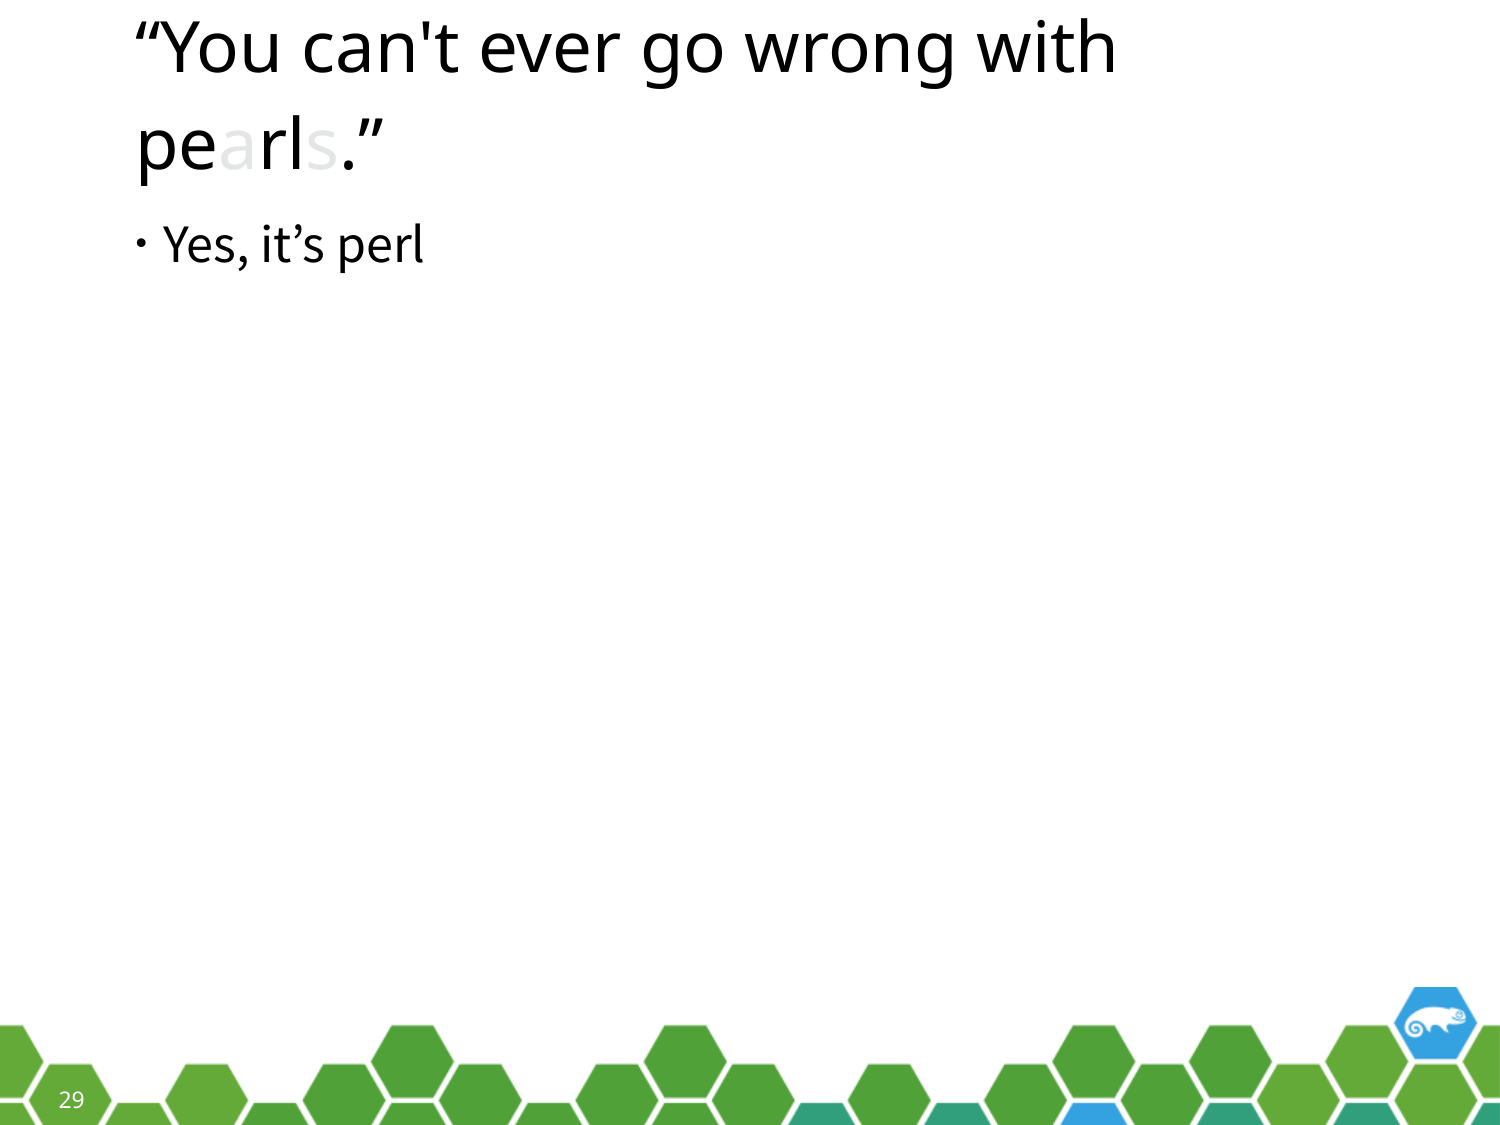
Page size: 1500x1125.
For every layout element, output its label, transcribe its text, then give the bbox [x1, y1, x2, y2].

list Yes, it’s perl [135, 208, 1372, 862]
title “You can't ever go wrong with pearls.” [135, 12, 1372, 175]
picture [0, 987, 1500, 1125]
